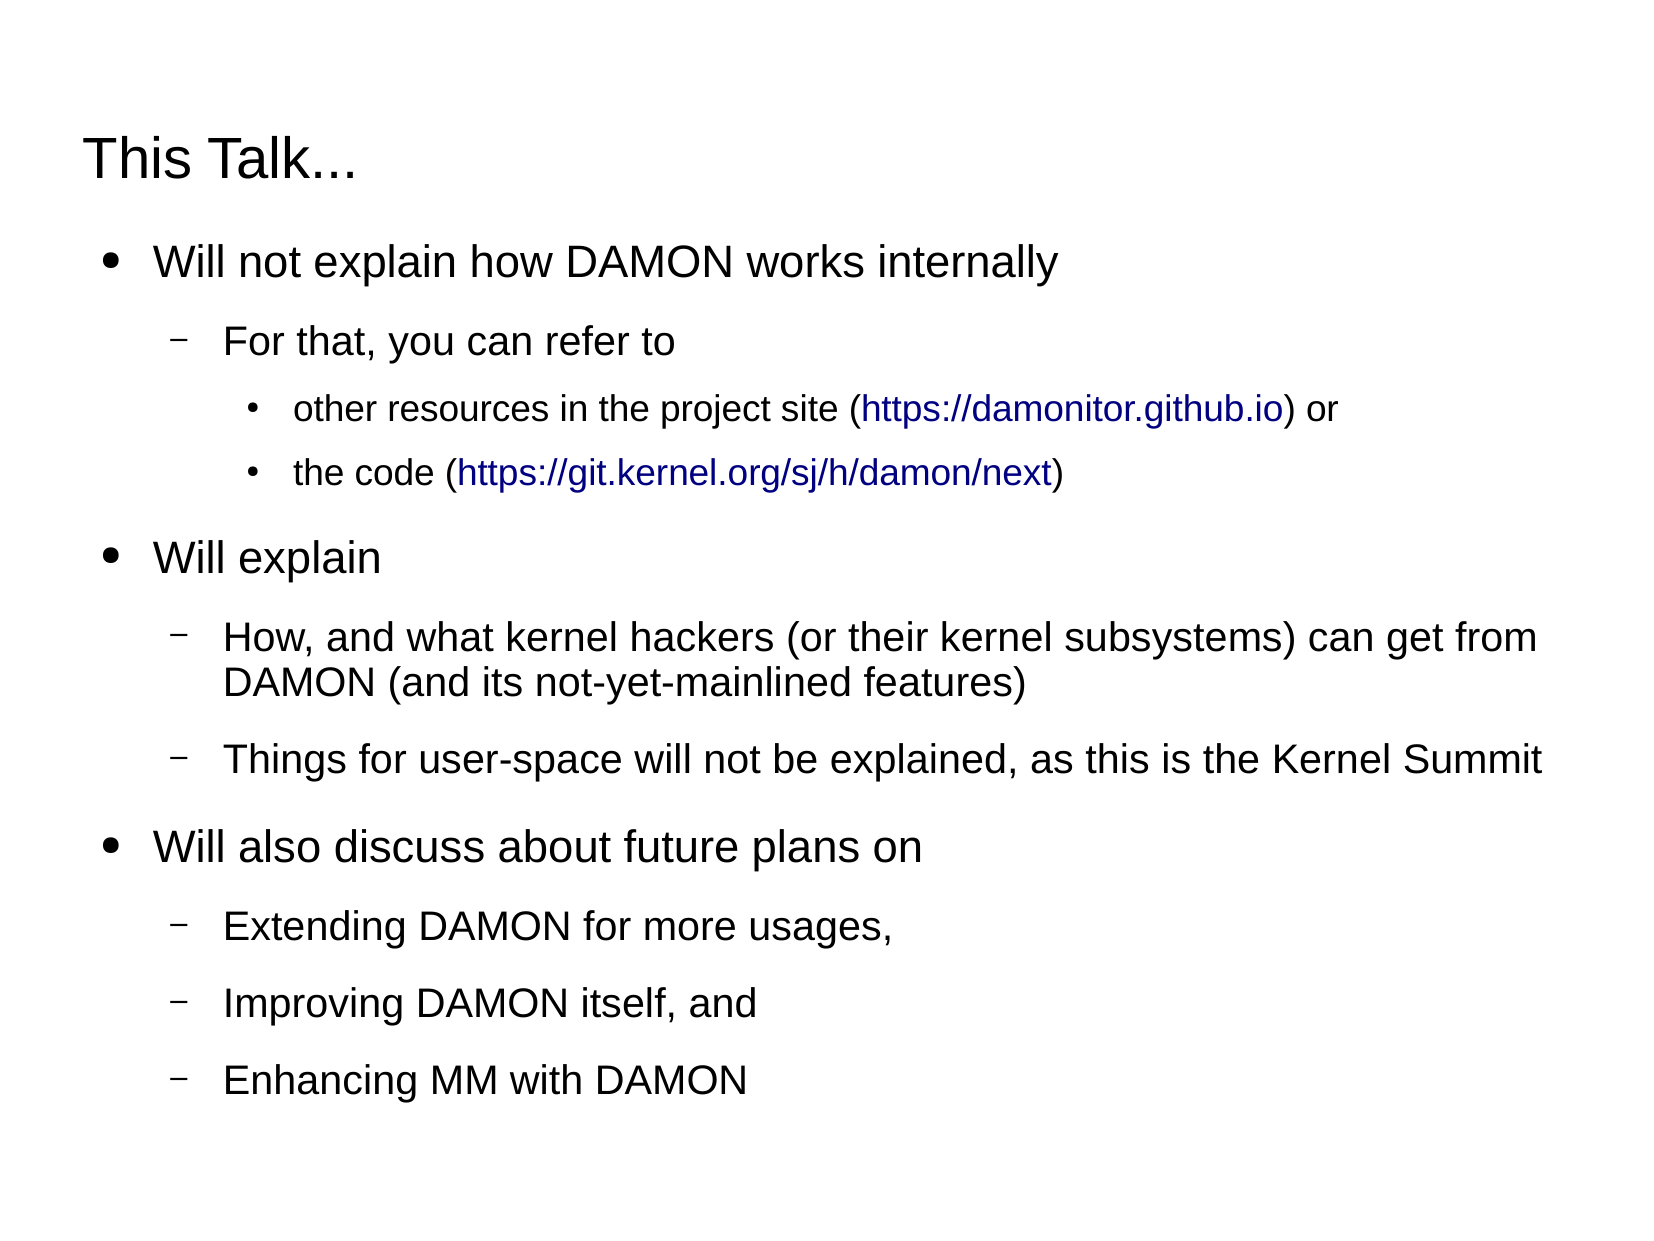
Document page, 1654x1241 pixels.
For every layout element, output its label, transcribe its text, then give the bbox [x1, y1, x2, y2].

title This Talk... [82, 108, 1571, 210]
list Will not explain how DAMON works internally For that, you can refer to other resources in the project site (https://damonitor.github.io) or the code (https://git.kernel.org/sj/h/damon/next) Will explain How, and what kernel hackers (or their kernel subsystems) can get from DAMON (and its not-yet-mainlined features) Things for user-space will not be explained, as this is the Kernel Summit Will also discuss about future plans on Extending DAMON for more usages, Improving DAMON itself, and Enhancing MM with DAMON [82, 236, 1571, 1111]
